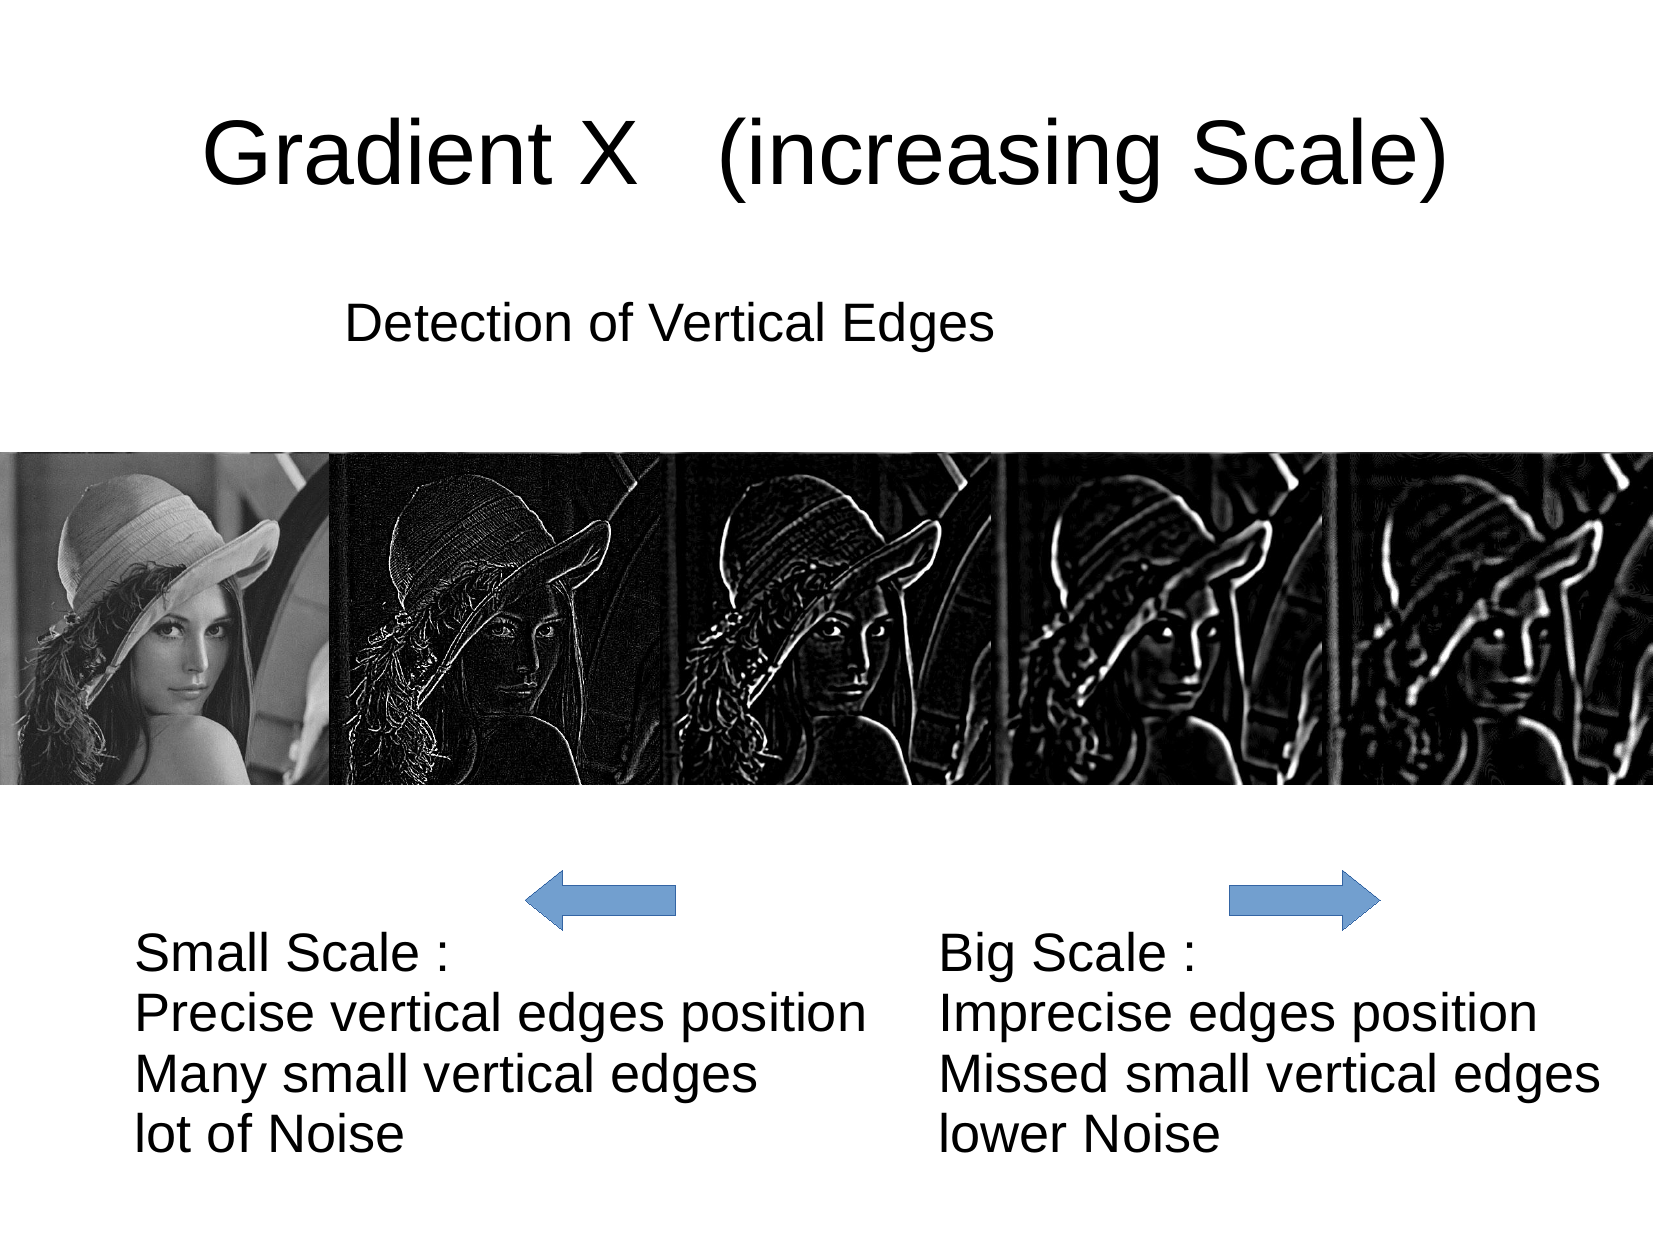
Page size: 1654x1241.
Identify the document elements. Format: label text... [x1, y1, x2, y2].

text_box Big Scale : Imprecise edges position Missed small vertical edges lower Noise [923, 915, 1644, 1233]
text_box Small Scale : Precise vertical edges position Many small vertical edges lot of Noise [120, 915, 923, 1172]
text_box [525, 870, 676, 915]
text_box [1229, 870, 1381, 915]
title Gradient X (increasing Scale) [82, 49, 1571, 257]
picture [0, 452, 1653, 786]
text_box Detection of Vertical Edges [330, 285, 1012, 361]
